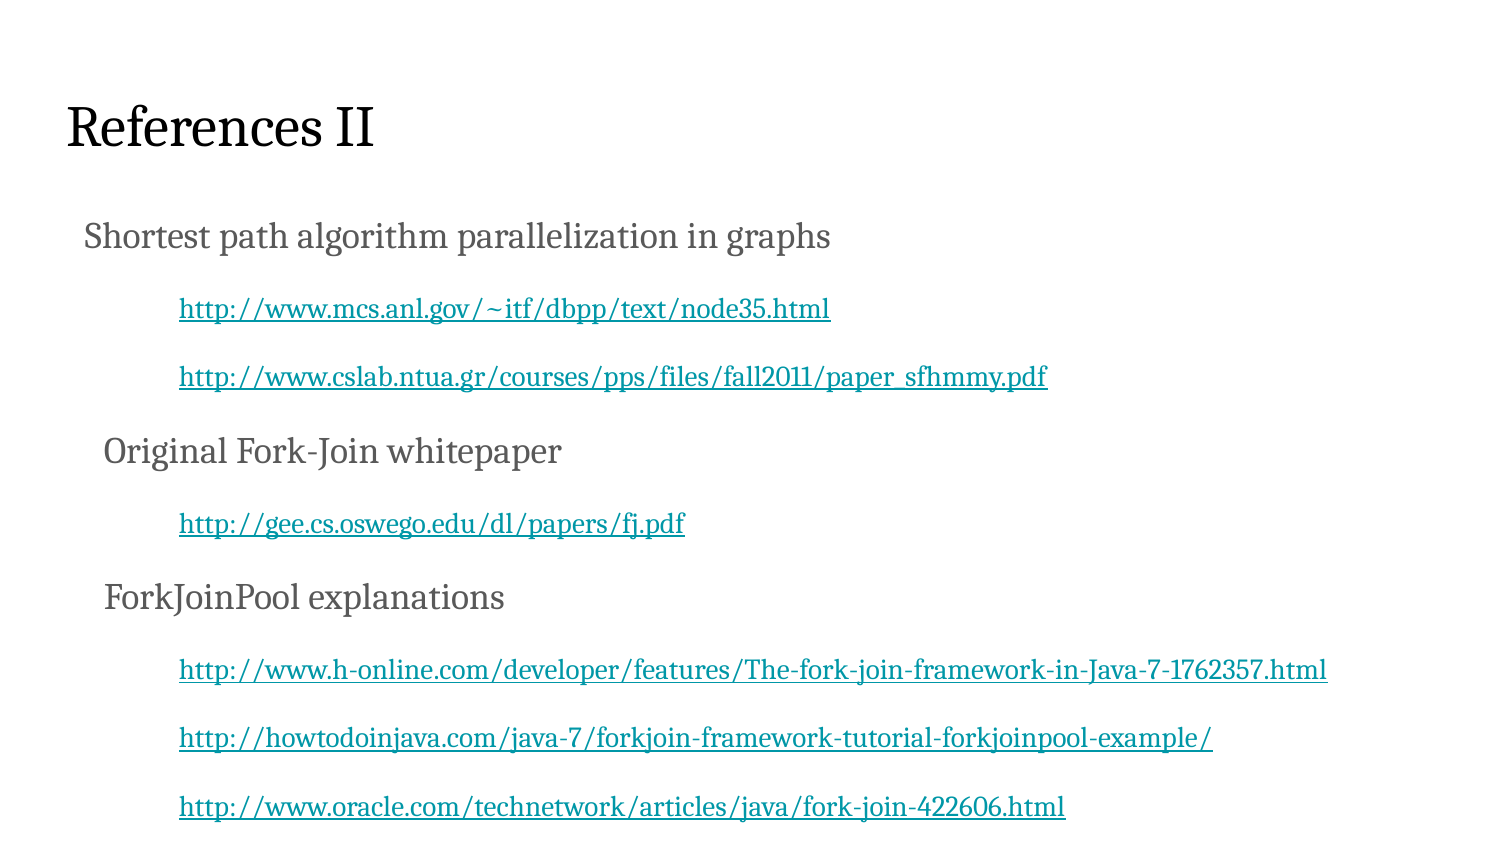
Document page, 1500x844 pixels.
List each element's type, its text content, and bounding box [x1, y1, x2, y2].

list Shortest path algorithm parallelization in graphs http://www.mcs.anl.gov/~itf/dbpp/text/node35.html http://www.cslab.ntua.gr/courses/pps/files/fall2011/paper_sfhmmy.pdf Original Fork-Join whitepaper http://gee.cs.oswego.edu/dl/papers/fj.pdf ForkJoinPool explanations http://www.h-online.com/developer/features/The-fork-join-framework-in-Java-7-1762357.html http://howtodoinjava.com/java-7/forkjoin-framework-tutorial-forkjoinpool-example/ http://www.oracle.com/technetwork/articles/java/fork-join-422606.html http://www.javaworld.com/article/2078440/enterprise-java/java-tip-when-to-use-forkjoinpool-vs-executorservice.html [51, 189, 1449, 750]
title References II [51, 72, 1449, 167]
